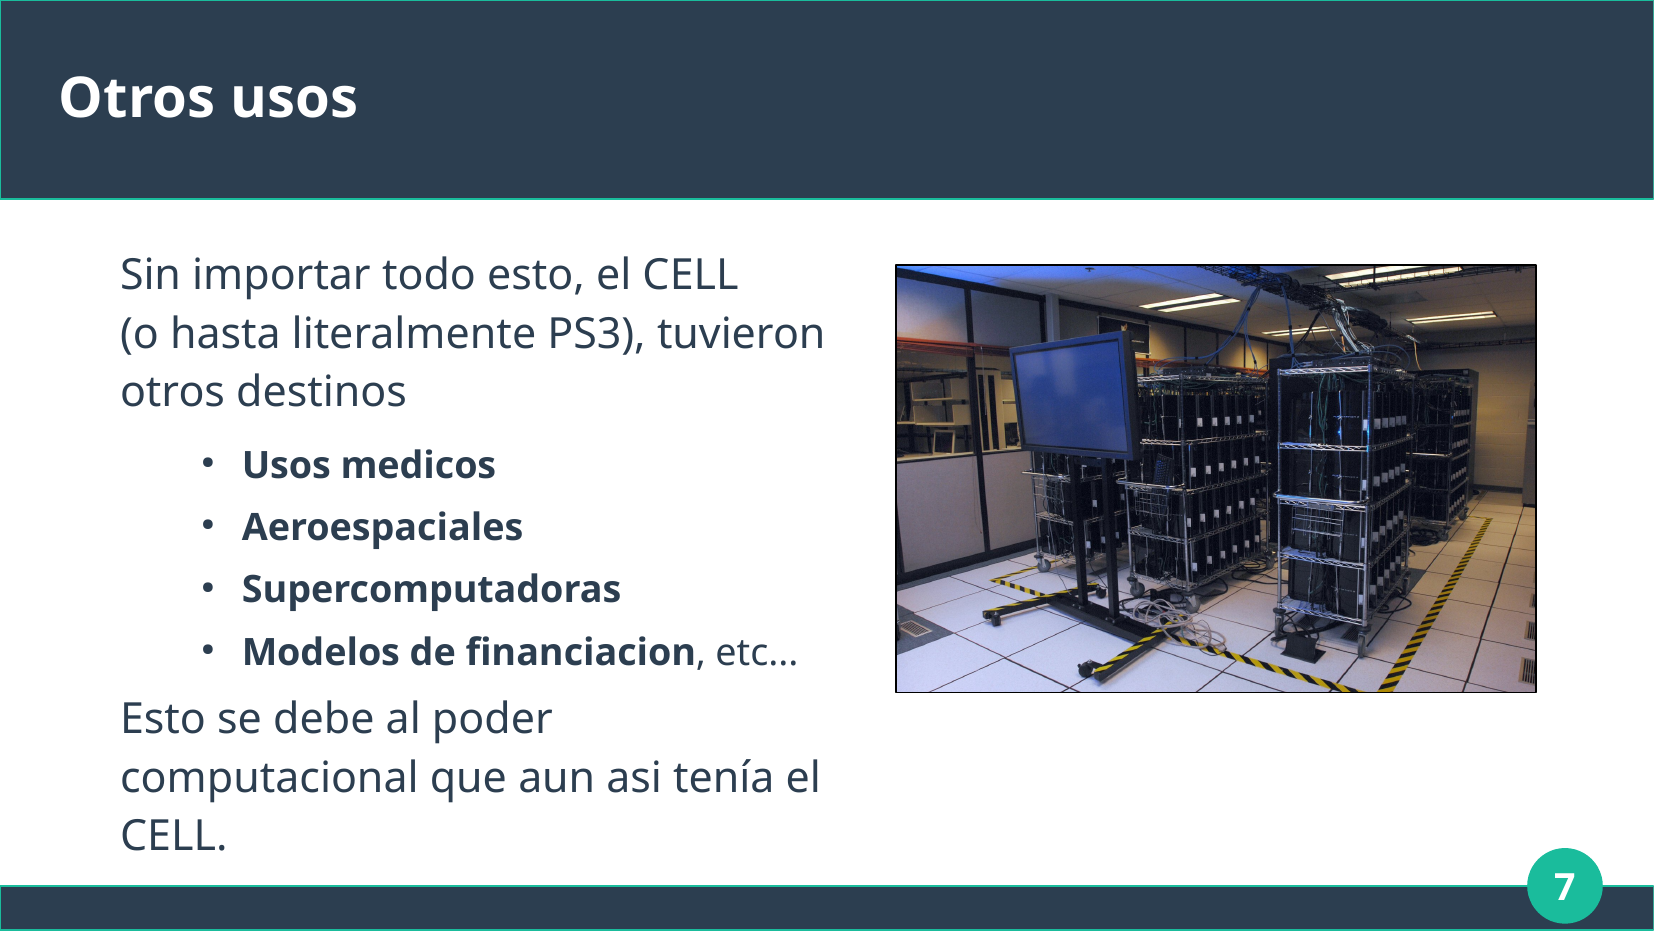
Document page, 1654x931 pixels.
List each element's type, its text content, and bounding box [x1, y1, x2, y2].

picture [896, 265, 1536, 692]
title Otros usos [59, 37, 1595, 156]
list Sin importar todo esto, el CELL (o hasta literalmente PS3), tuvieron otros destinos Usos medicos Aeroespaciales Supercomputadoras Modelos de financiacion, etc... Esto se debe al poder computacional que aun asi tenía el CELL. [59, 243, 857, 864]
